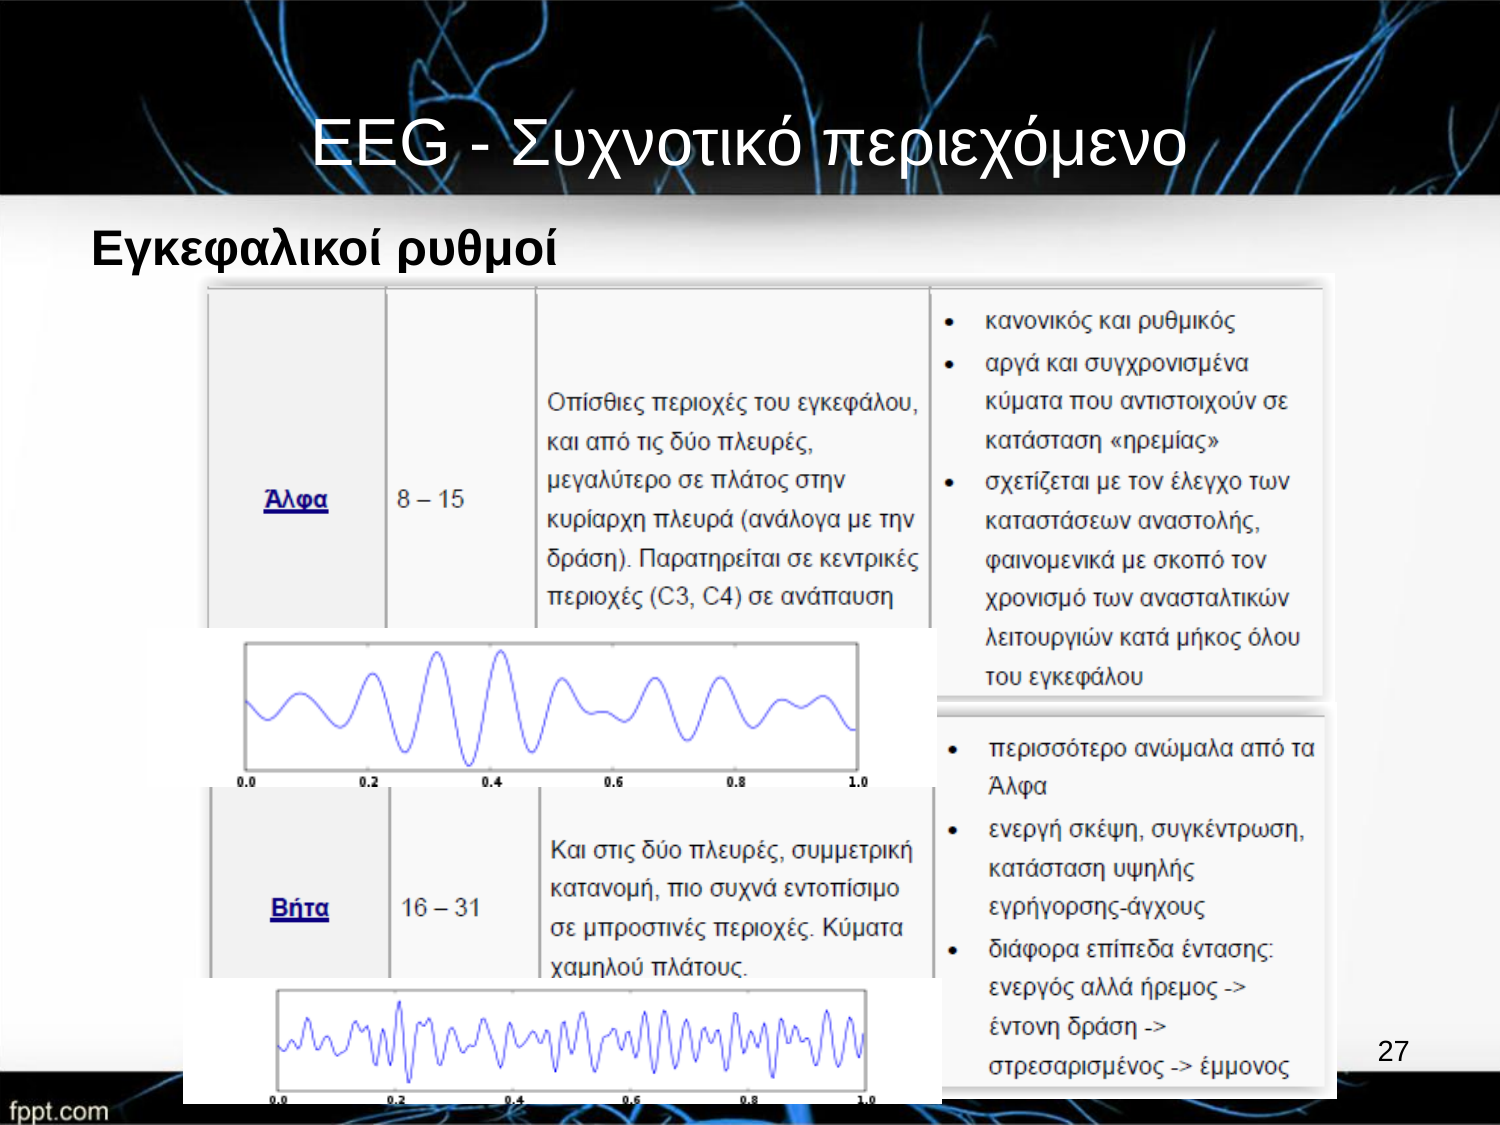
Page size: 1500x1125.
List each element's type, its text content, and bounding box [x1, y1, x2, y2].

title EEG - Συχνοτικό περιεχόμενο [75, 45, 1425, 208]
list Εγκεφαλικοί ρυθμοί [75, 208, 1426, 951]
picture [0, 0, 1500, 1125]
